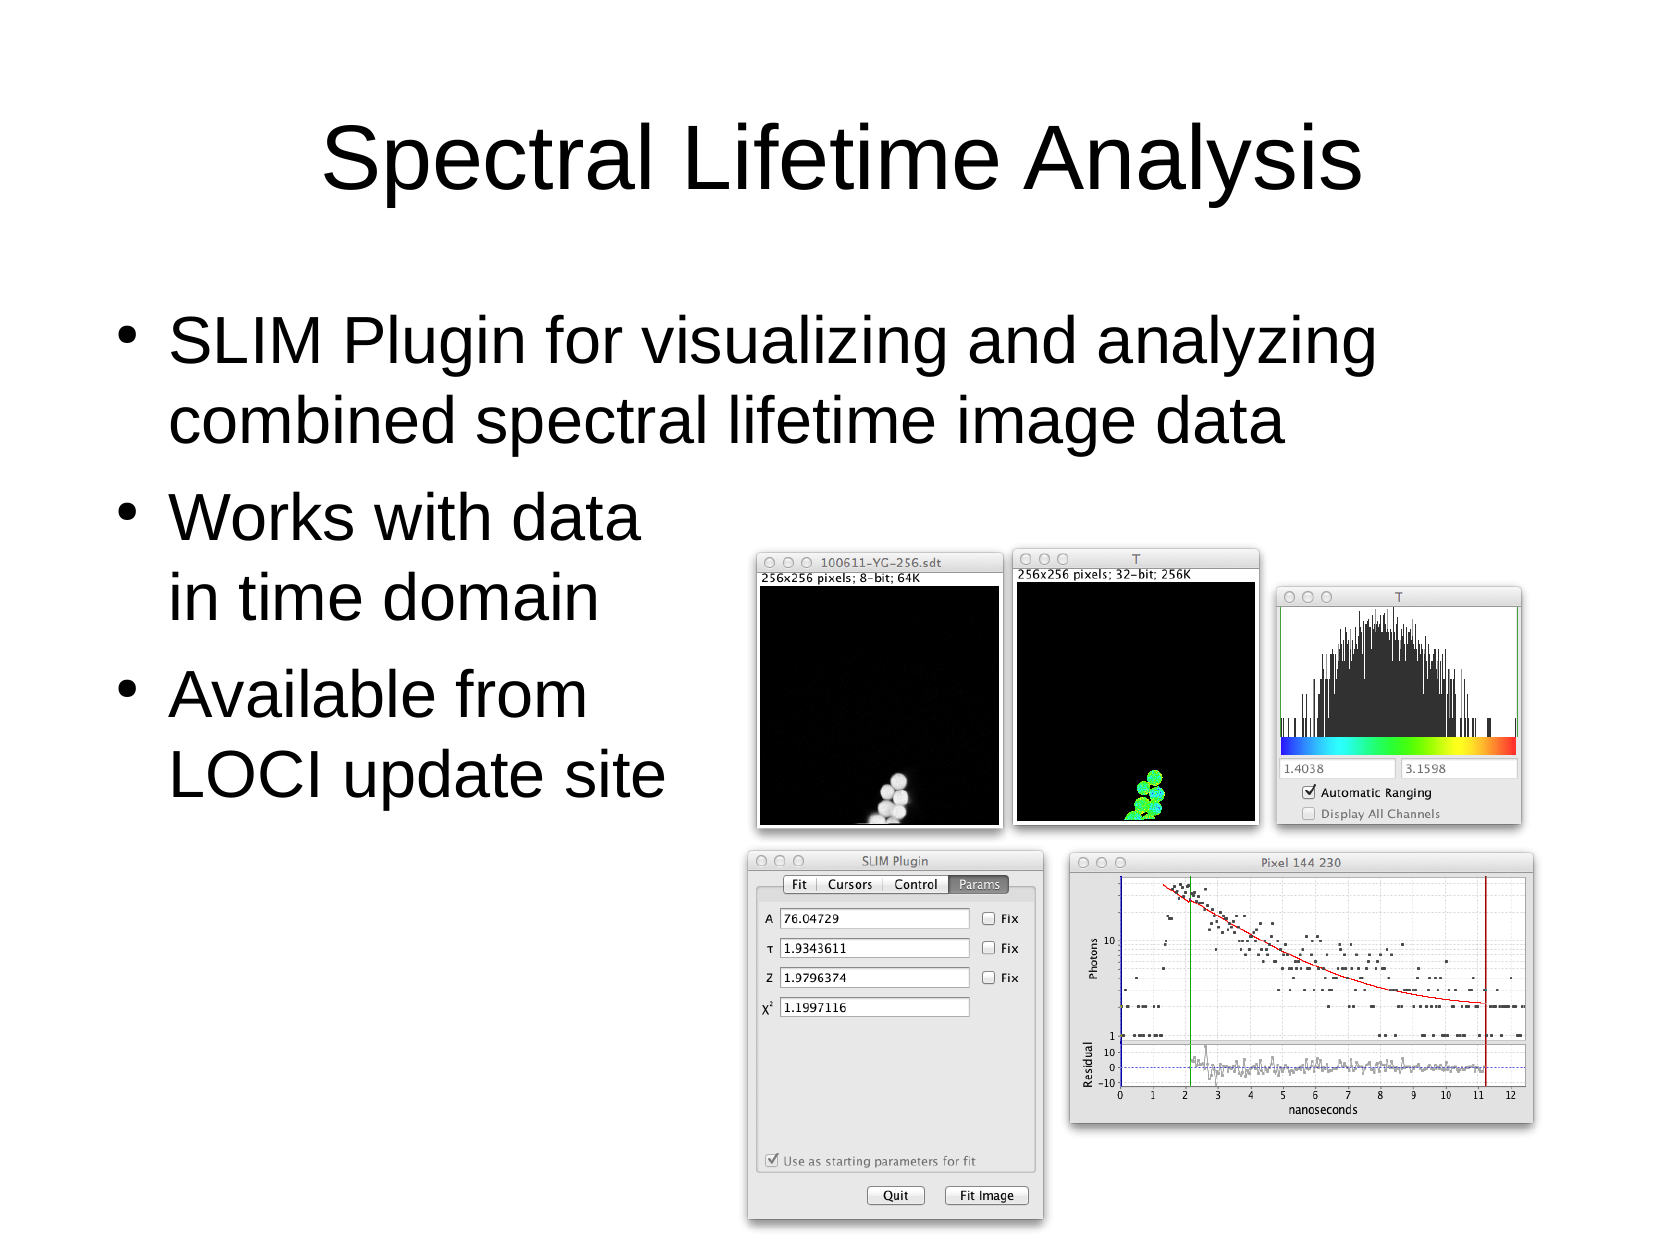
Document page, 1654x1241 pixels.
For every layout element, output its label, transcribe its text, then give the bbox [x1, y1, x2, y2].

title Spectral Lifetime Analysis [82, 23, 1571, 283]
picture [735, 541, 1548, 1241]
list SLIM Plugin for visualizing and analyzing combined spectral lifetime image data Works with data in time domain Available from LOCI update site [82, 289, 1571, 1108]
